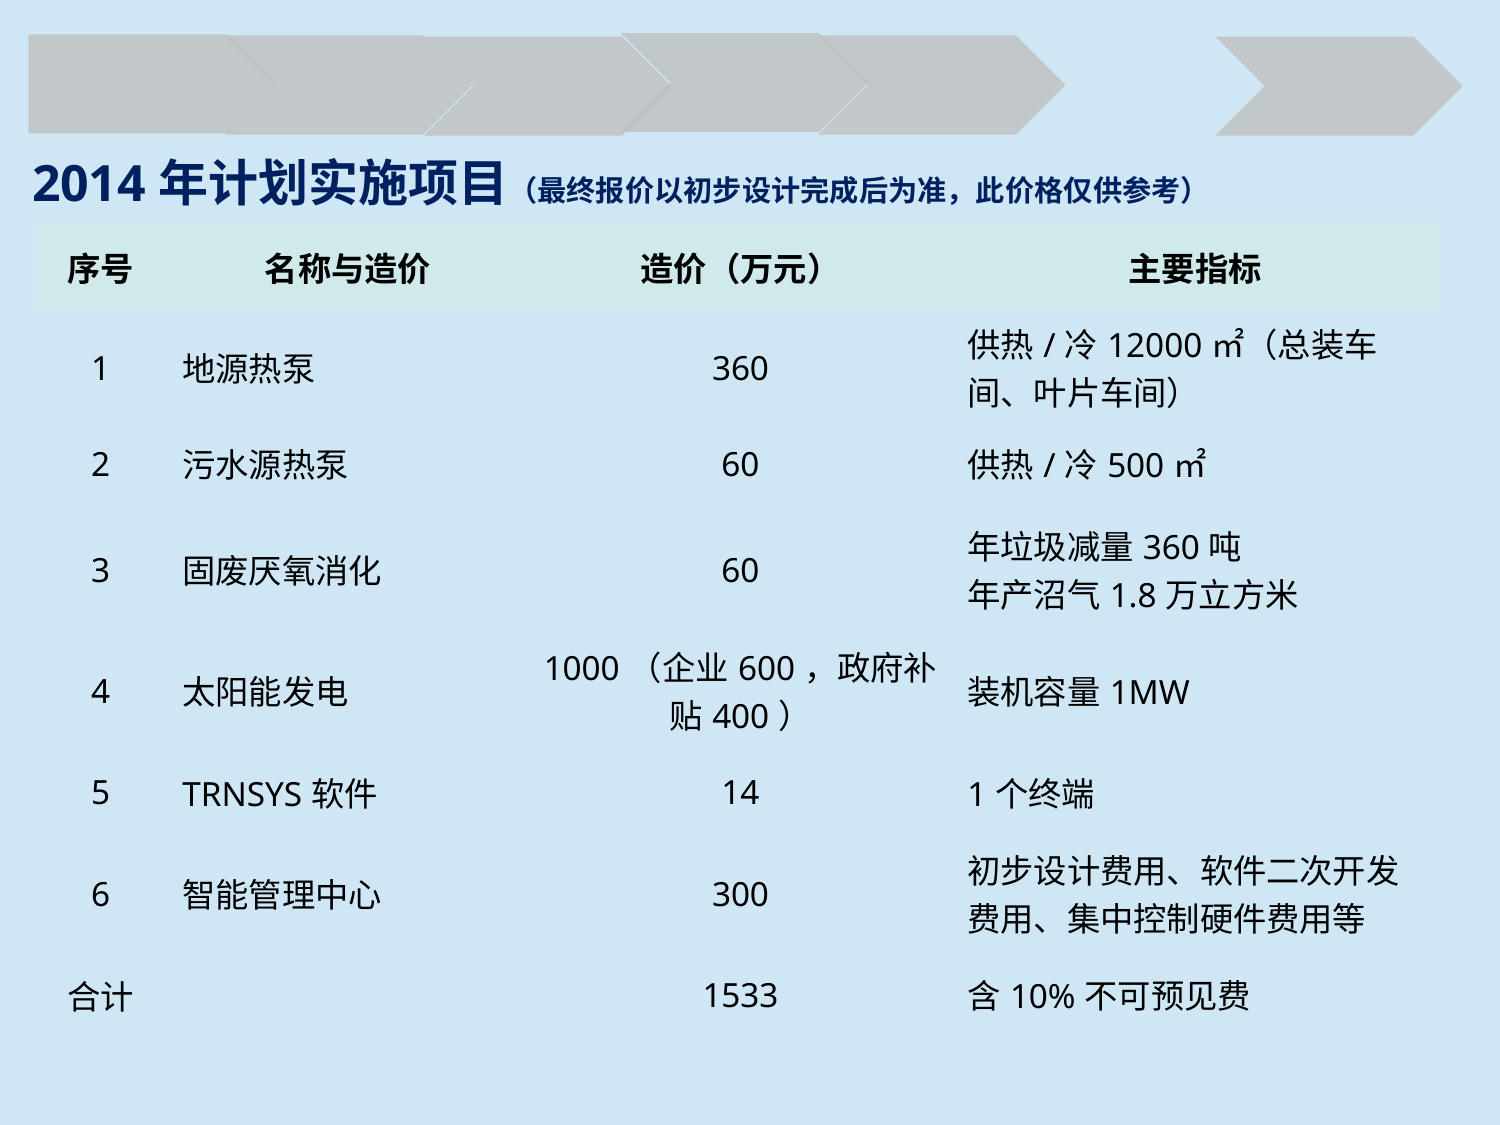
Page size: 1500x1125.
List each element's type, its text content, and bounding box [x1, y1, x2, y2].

table_cell [167, 949, 529, 1040]
table_cell 太阳能发电 [167, 634, 529, 746]
table_cell 5 [34, 746, 167, 838]
table_cell 年垃圾减量360吨 年产沼气1.8万立方米 [952, 504, 1438, 634]
table_cell 地源热泵 [167, 311, 529, 423]
text_box 2014年计划实施项目（最终报价以初步设计完成后为准，此价格仅供参考） [17, 143, 1441, 219]
text_box [28, 33, 1066, 136]
table_cell 智能管理中心 [167, 838, 529, 949]
table_cell 3 [34, 504, 167, 634]
table_header 主要指标 [952, 223, 1438, 311]
table_cell 1000（企业600，政府补贴400） [529, 634, 952, 746]
table_cell 360 [529, 311, 952, 423]
table_cell 60 [529, 504, 952, 634]
table_cell 初步设计费用、软件二次开发费用、集中控制硬件费用等 [952, 838, 1438, 949]
table_cell TRNSYS软件 [167, 746, 529, 838]
table_cell 1533 [529, 949, 952, 1040]
table_cell 含10%不可预见费 [952, 949, 1438, 1040]
table_cell 4 [34, 634, 167, 746]
table_cell 固废厌氧消化 [167, 504, 529, 634]
table_cell 污水源热泵 [167, 423, 529, 504]
table_cell 2 [34, 423, 167, 504]
text_box [1215, 36, 1463, 136]
table_cell 装机容量1MW [952, 634, 1438, 746]
table_cell 合计 [34, 949, 167, 1040]
table_cell 供热/冷500㎡ [952, 423, 1438, 504]
table_cell 60 [529, 423, 952, 504]
table_cell 1 [34, 311, 167, 423]
table_header 名称与造价 [167, 223, 529, 311]
table_header 造价（万元） [529, 223, 952, 311]
table_header 序号 [34, 223, 167, 311]
table_cell 300 [529, 838, 952, 949]
table_cell 供热/冷12000㎡（总装车间、叶片车间） [952, 311, 1438, 423]
table_cell 1个终端 [952, 746, 1438, 838]
table_cell 6 [34, 838, 167, 949]
table_cell 14 [529, 746, 952, 838]
